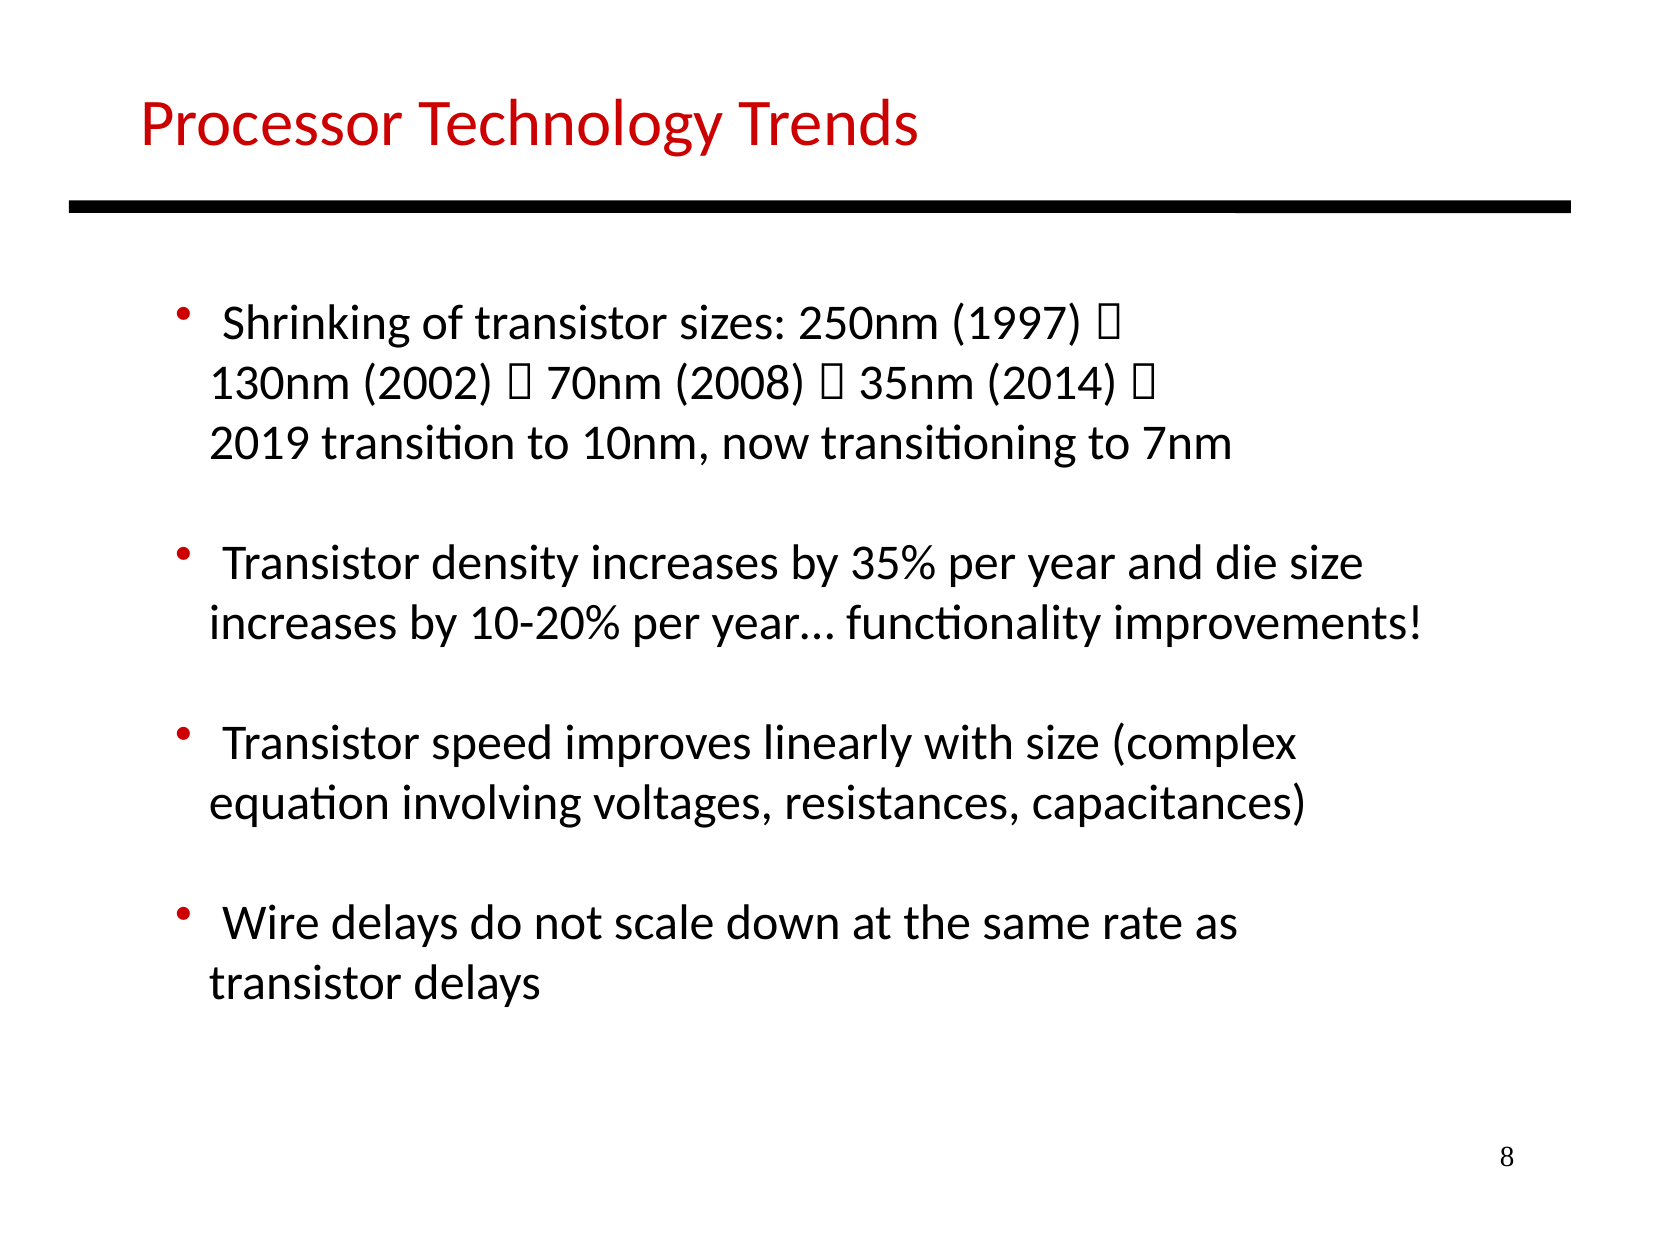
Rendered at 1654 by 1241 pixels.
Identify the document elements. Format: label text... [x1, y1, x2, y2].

text_box Shrinking of transistor sizes: 250nm (1997)  130nm (2002)  70nm (2008)  35nm (2014)  2019 transition to 10nm, now transitioning to 7nm Transistor density increases by 35% per year and die size increases by 10-20% per year… functionality improvements! Transistor speed improves linearly with size (complex equation involving voltages, resistances, capacitances) Wire delays do not scale down at the same rate as transistor delays [160, 282, 1440, 1018]
slide_number <number> [1185, 1129, 1530, 1213]
text_box Processor Technology Trends [125, 71, 935, 167]
